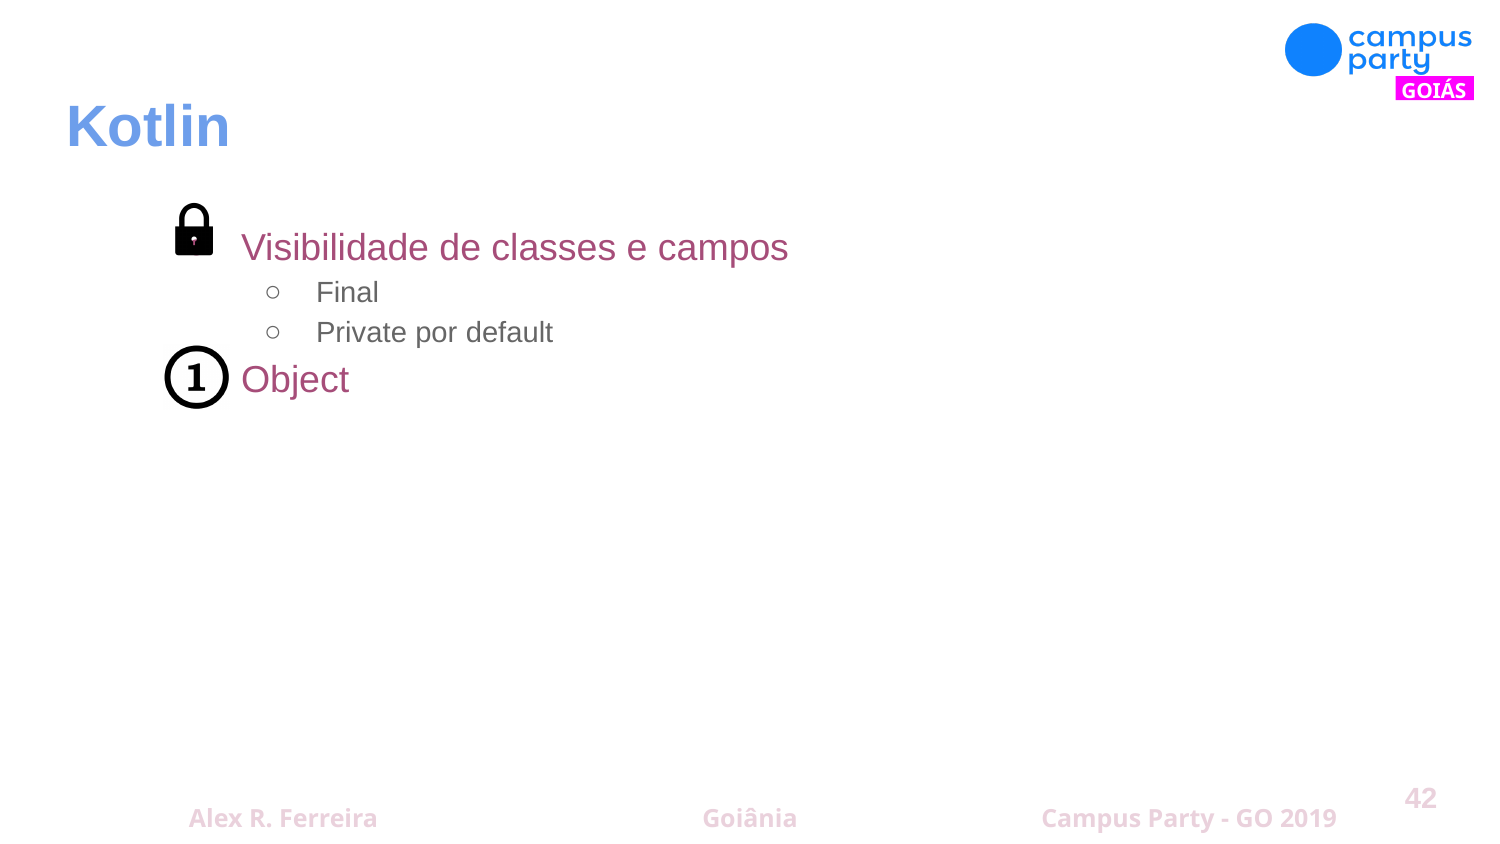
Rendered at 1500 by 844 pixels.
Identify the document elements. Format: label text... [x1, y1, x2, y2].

picture [122, 175, 266, 283]
slide_number <número> [1389, 764, 1480, 830]
list Visibilidade de classes e campos Final Private por default Object [151, 201, 840, 762]
picture [1280, 18, 1477, 80]
picture [163, 344, 230, 410]
title Kotlin [51, 72, 1449, 167]
